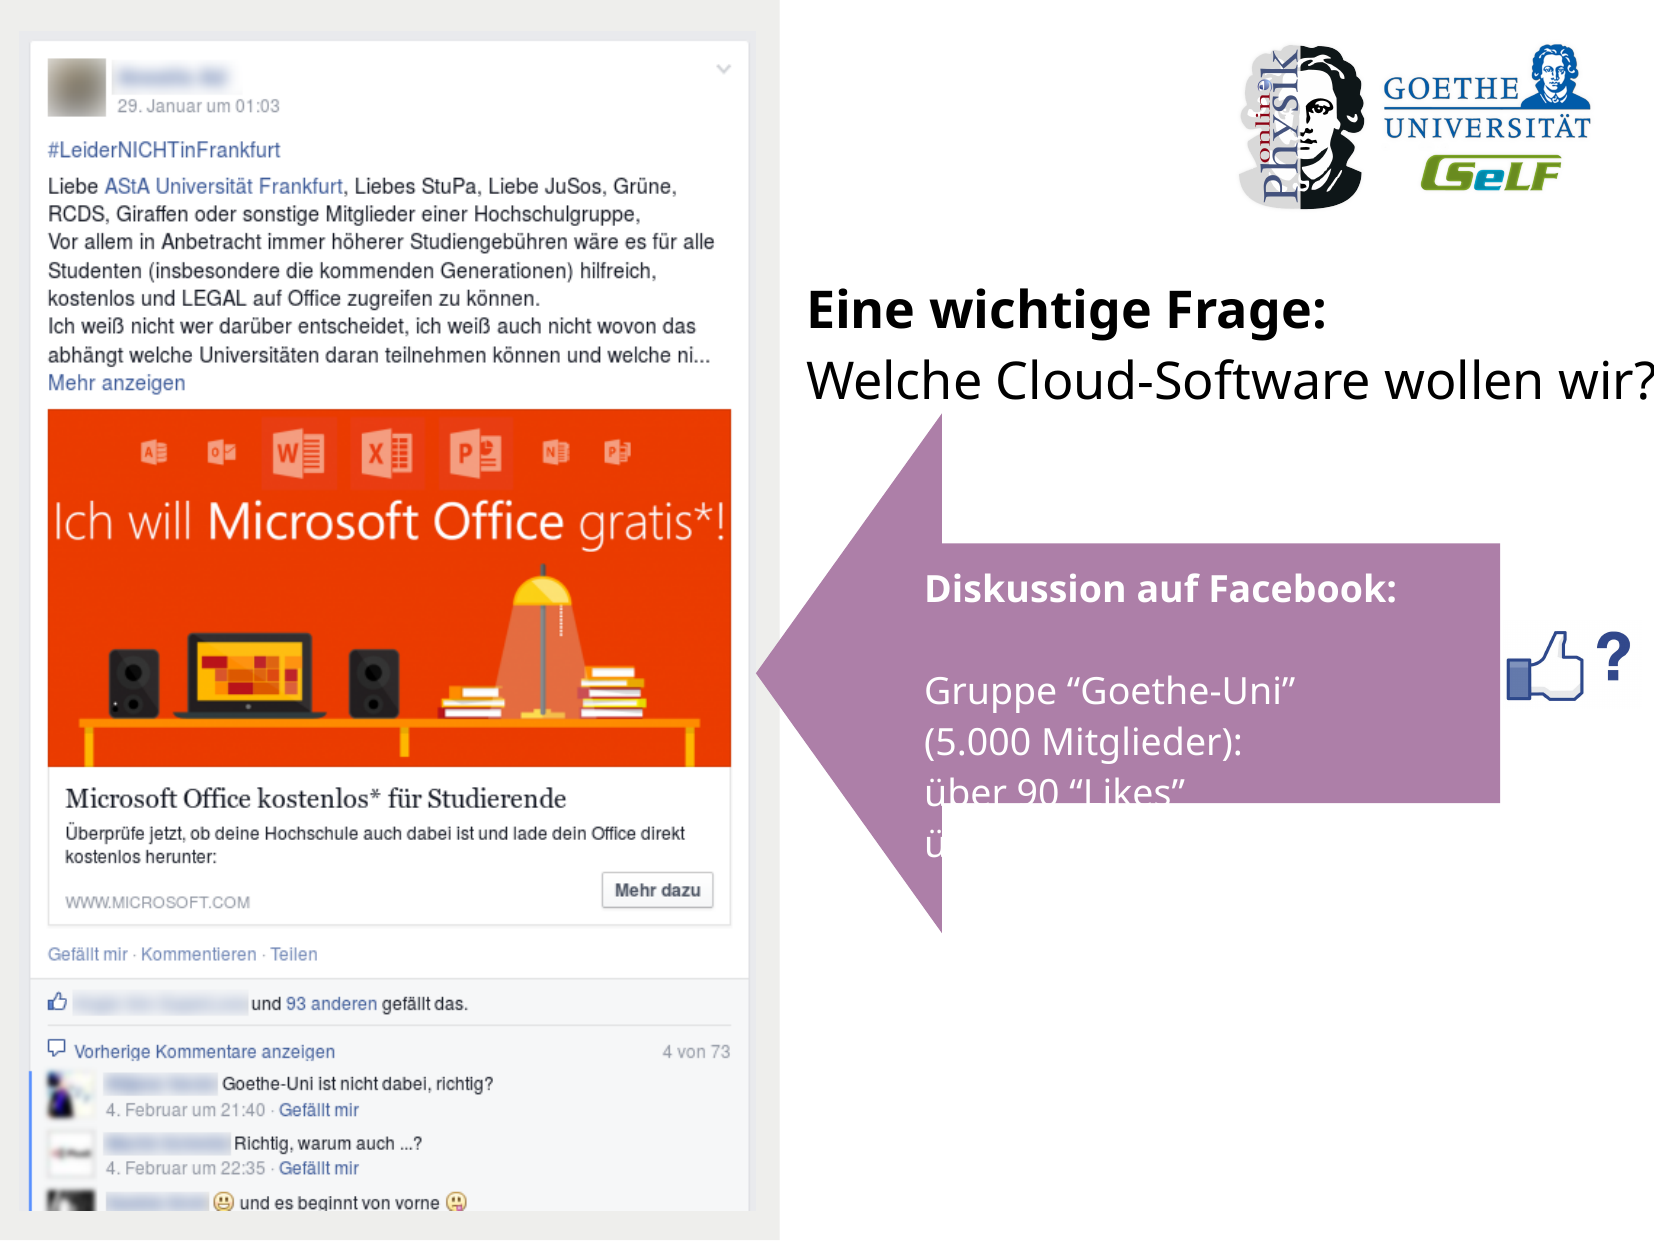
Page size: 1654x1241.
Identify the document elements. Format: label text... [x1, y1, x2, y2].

text_box [930, 797, 941, 804]
text_box [1108, 797, 1115, 804]
text_box [976, 797, 994, 804]
text_box [0, 0, 1501, 1241]
text_box [1138, 797, 1166, 804]
text_box [966, 797, 974, 804]
text_box [1118, 797, 1126, 804]
text_box [1125, 797, 1136, 804]
text_box [1089, 797, 1105, 804]
text_box [1031, 797, 1042, 804]
text_box [1055, 797, 1086, 804]
picture [19, 31, 756, 1211]
text_box [997, 797, 1031, 804]
picture [1379, 39, 1595, 194]
picture [1503, 620, 1642, 709]
text_box [944, 797, 950, 804]
text_box Diskussion auf Facebook: Gruppe “Goethe-Uni” (5.000 Mitglieder): über 90 “Likes” über 130 Kommentare [909, 555, 1377, 797]
picture [1235, 41, 1368, 213]
text_box Eine wichtige Frage: Welche Cloud-Software wollen wir? [791, 265, 1620, 385]
text_box [1043, 797, 1054, 804]
text_box [954, 797, 964, 804]
